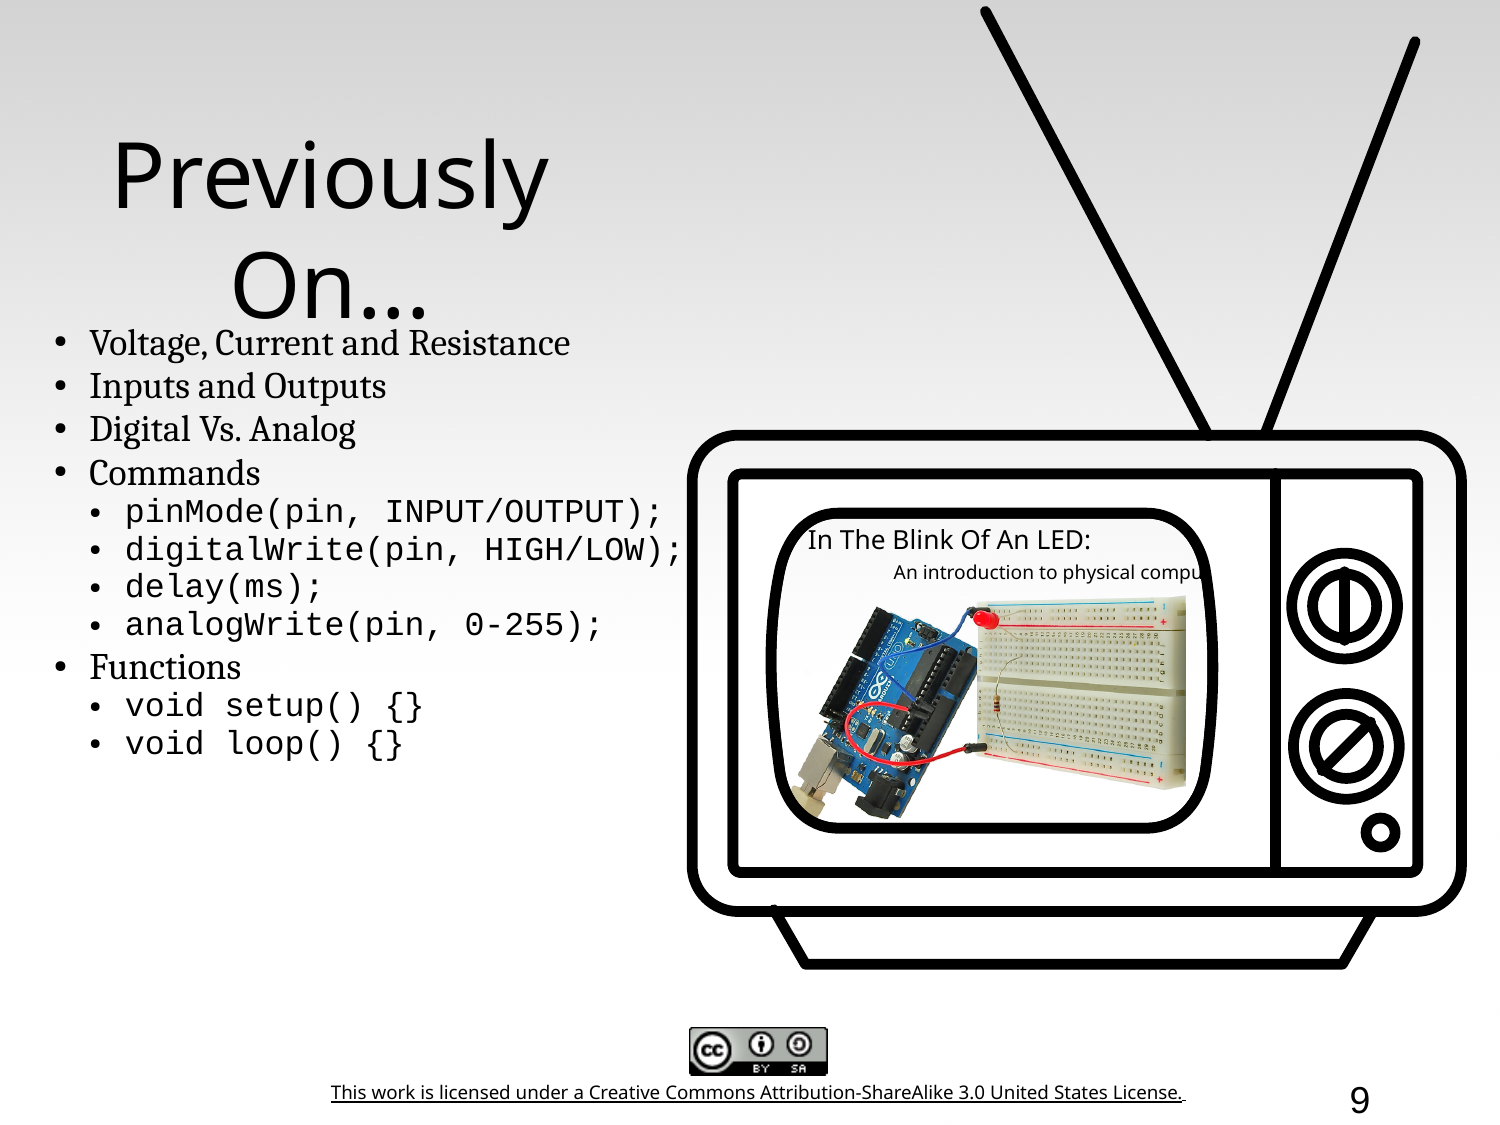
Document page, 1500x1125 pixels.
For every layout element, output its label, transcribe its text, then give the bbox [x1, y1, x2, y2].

picture [0, 0, 1500, 1125]
title Previously On... [23, 132, 637, 321]
text_box Voltage, Current and Resistance Inputs and Outputs Digital Vs. Analog Commands pinMode(pin, INPUT/OUTPUT); digitalWrite(pin, HIGH/LOW); delay(ms); analogWrite(pin, 0-255); Functions void setup() {} void loop() {} [39, 314, 781, 977]
